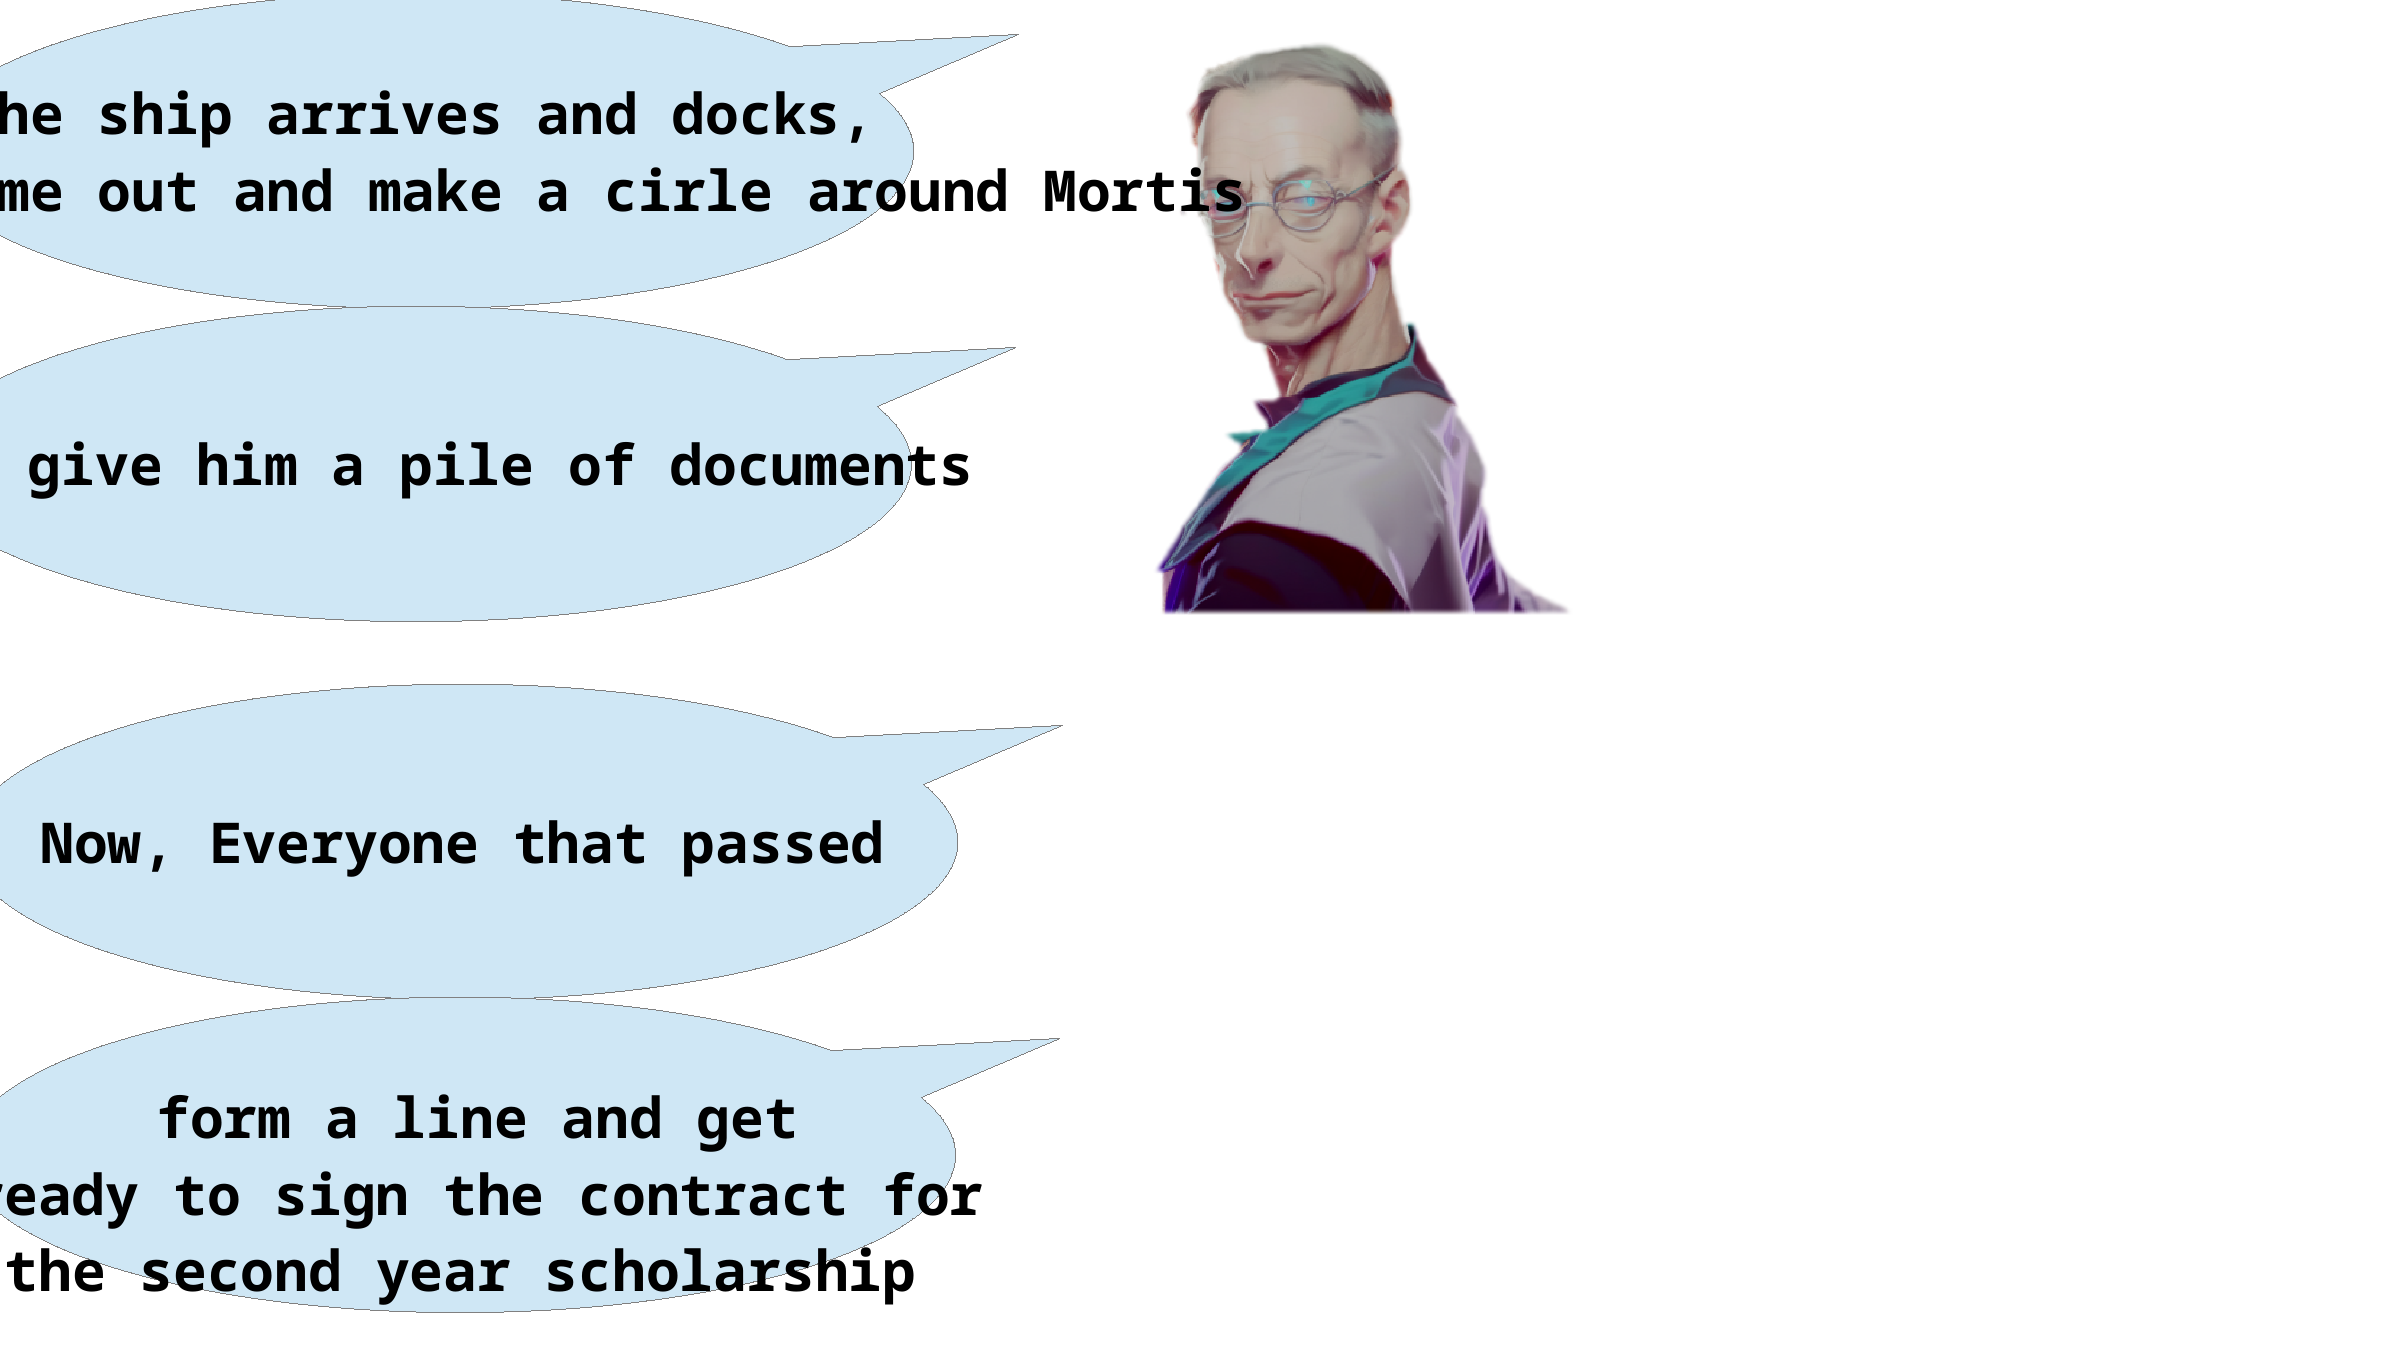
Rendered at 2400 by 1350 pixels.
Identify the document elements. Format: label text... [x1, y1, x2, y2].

text_box they give him a pile of documents [0, 306, 1016, 622]
picture [969, 0, 1638, 615]
text_box form a line and get ready to sign the contract for the second year scholarship [0, 997, 1060, 1313]
text_box Now, Everyone that passed [0, 684, 1063, 998]
text_box The ship arrives and docks, the monks come out and make a cirle around Mortis [0, 0, 1019, 307]
